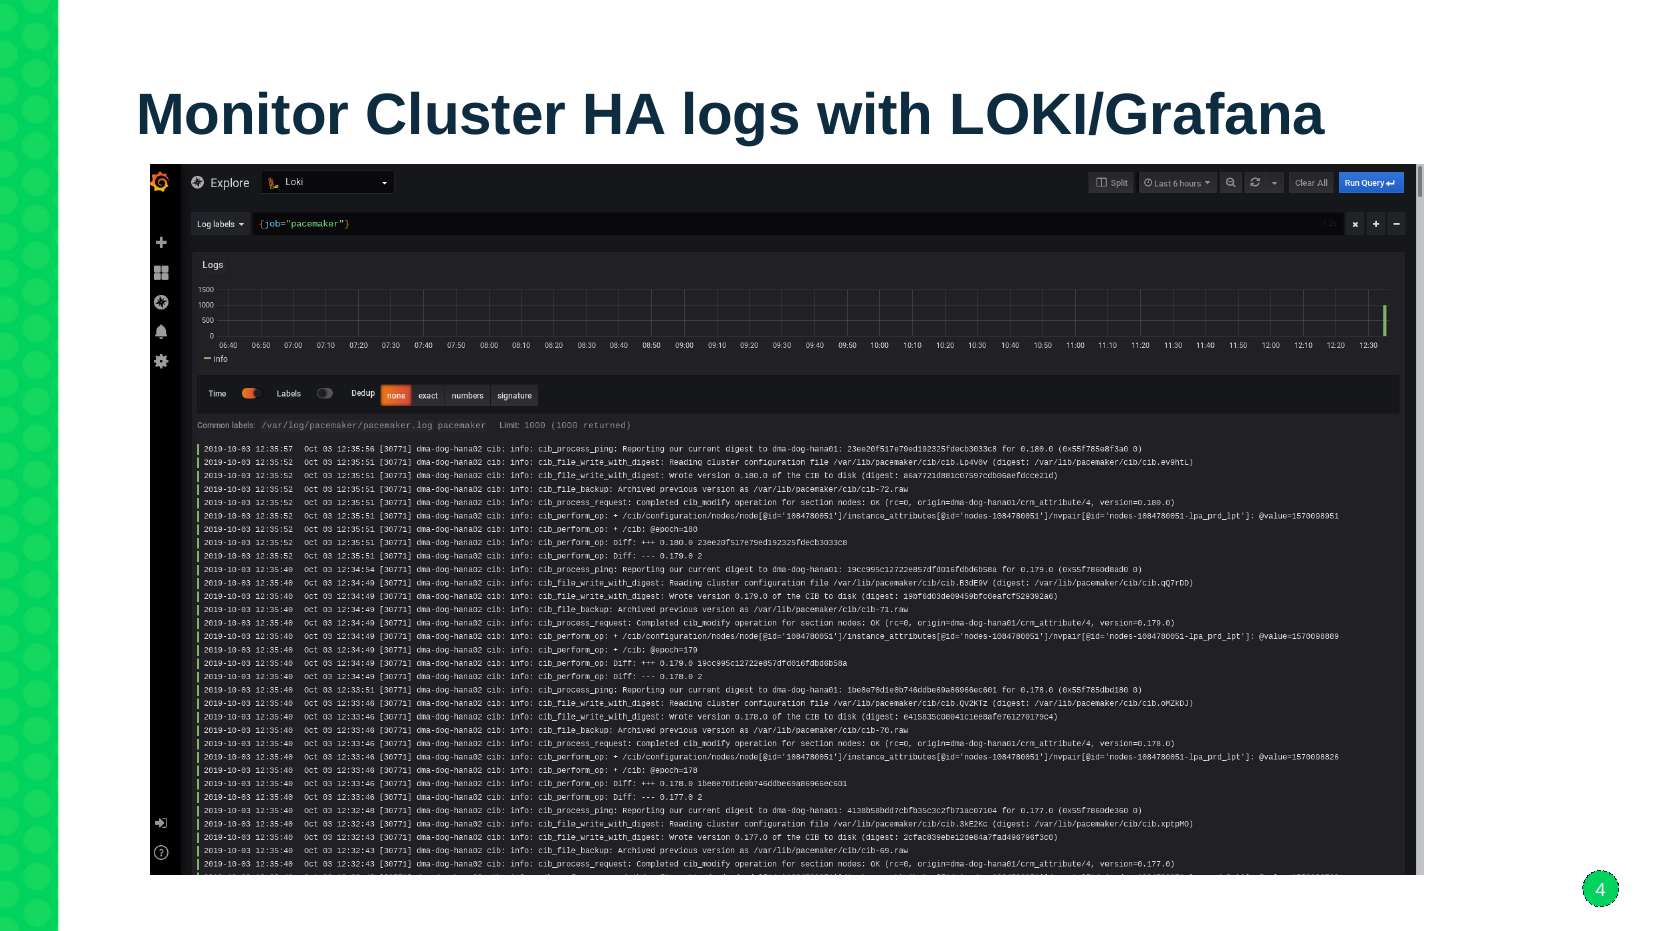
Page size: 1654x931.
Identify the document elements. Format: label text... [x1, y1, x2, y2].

title Monitor Cluster HA logs with LOKI/Grafana [121, 37, 1531, 193]
picture [150, 164, 1424, 875]
picture [0, 0, 76, 931]
